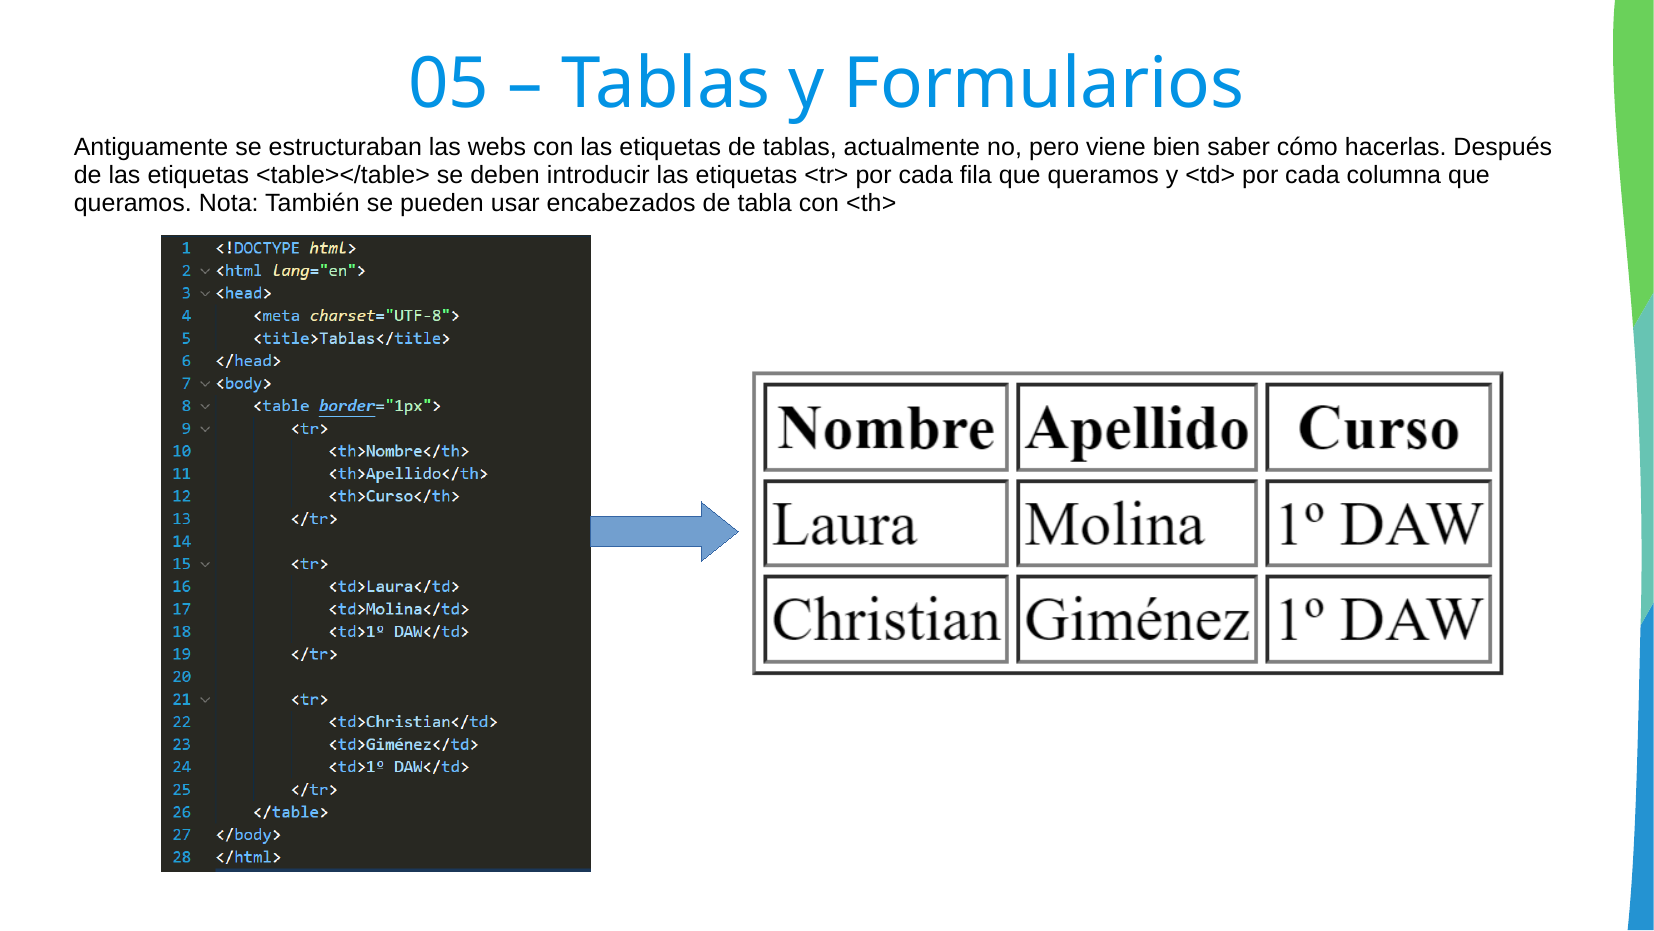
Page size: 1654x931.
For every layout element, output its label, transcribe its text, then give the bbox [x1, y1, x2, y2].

text_box 05 – Tablas y Formularios [0, 29, 1654, 130]
text_box Antiguamente se estructuraban las webs con las etiquetas de tablas, actualmente no, pero viene bien saber cómo hacerlas. Después de las etiquetas <table></table> se deben introducir las etiquetas <tr> por cada fila que queramos y <td> por cada columna que queramos. Nota: También se pueden usar encabezados de tabla con <th> [59, 124, 1595, 266]
text_box [590, 501, 739, 562]
picture [161, 235, 591, 872]
picture [721, 349, 1536, 709]
